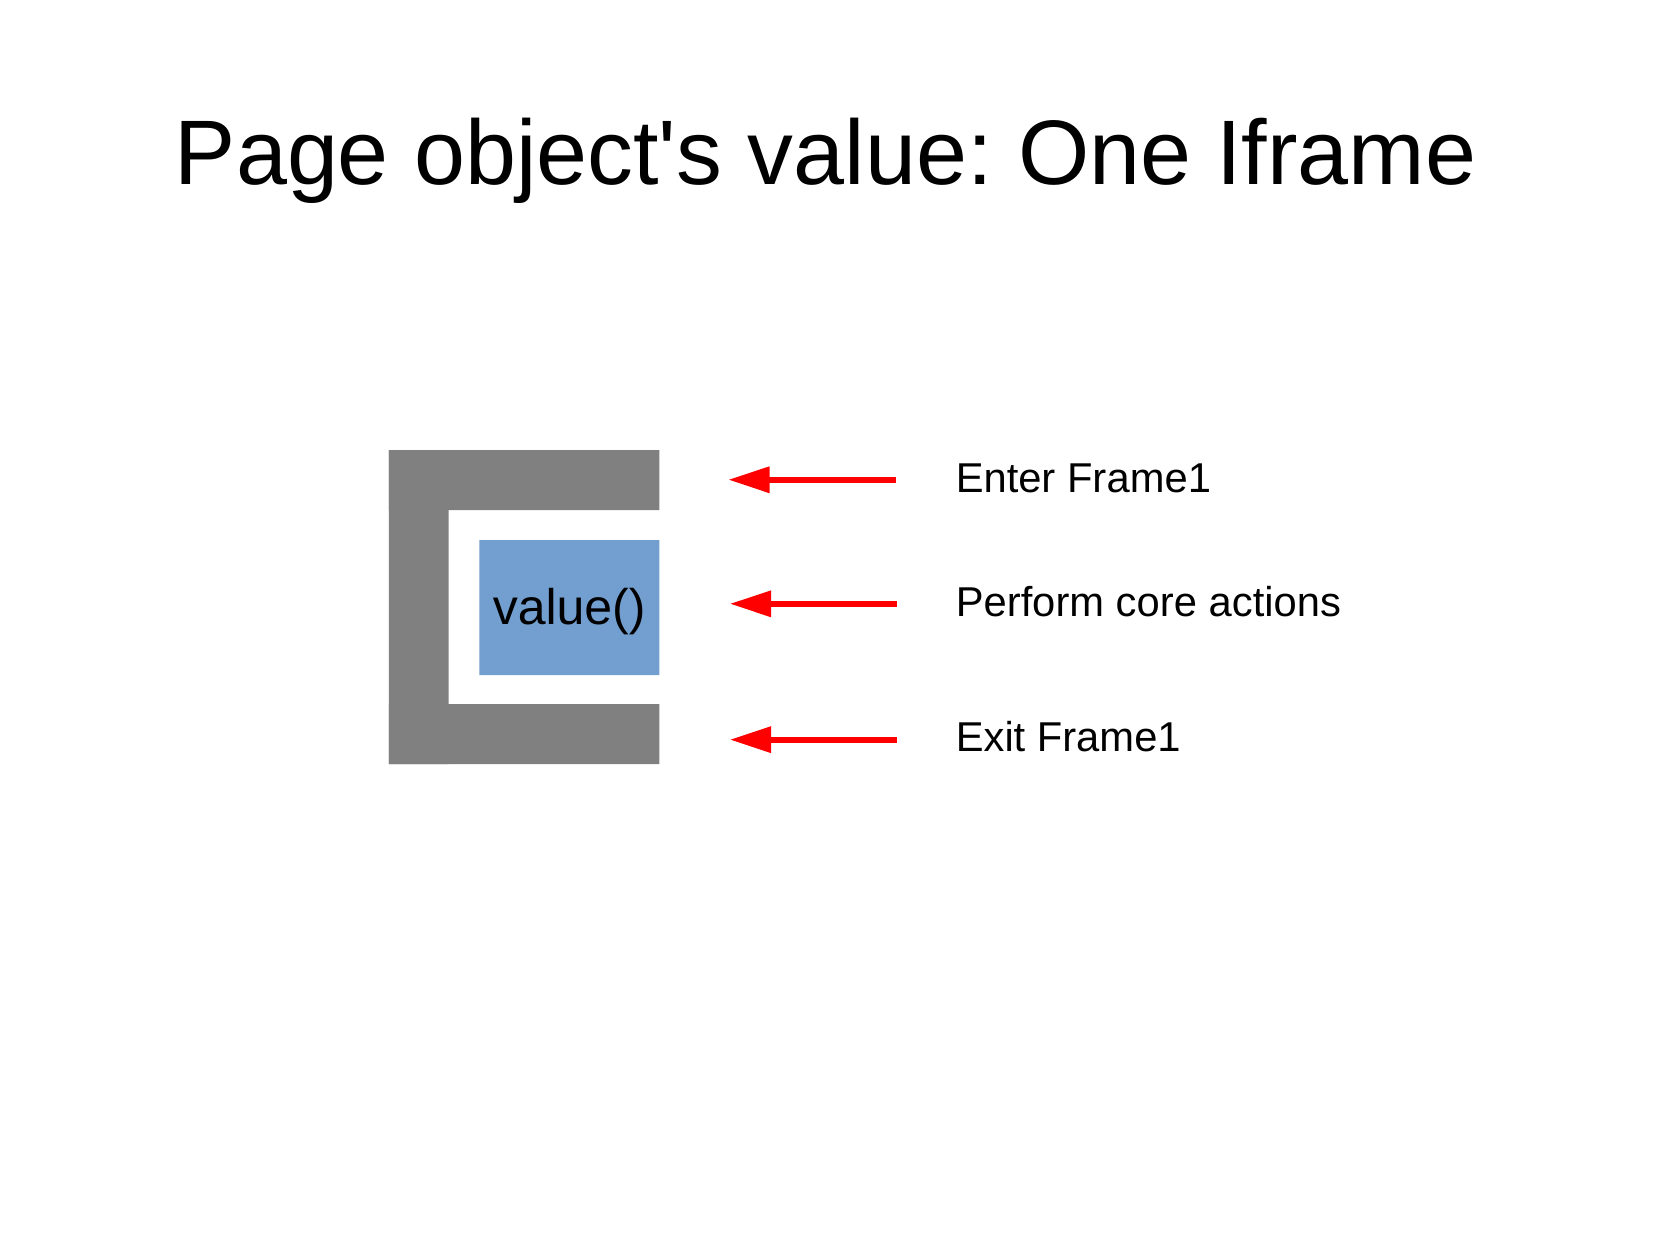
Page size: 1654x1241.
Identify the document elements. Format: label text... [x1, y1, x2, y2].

text_box Enter Frame1 [940, 446, 1226, 509]
text_box [388, 450, 660, 765]
text_box value() [479, 540, 660, 676]
text_box Exit Frame1 [940, 706, 1196, 769]
text_box Perform core actions [940, 570, 1357, 633]
title Page object's value: One Iframe [82, 49, 1571, 257]
